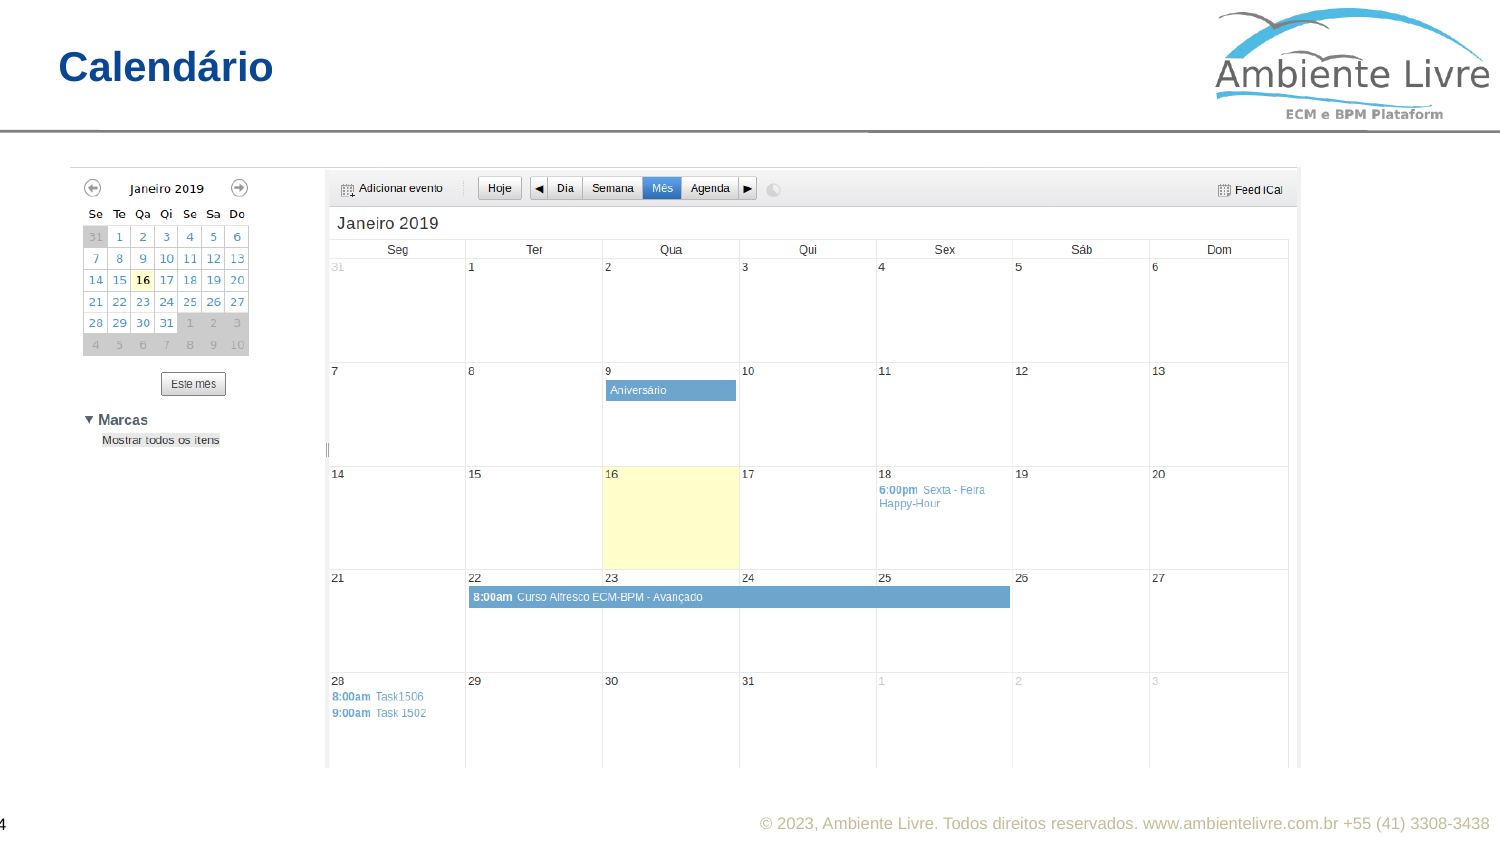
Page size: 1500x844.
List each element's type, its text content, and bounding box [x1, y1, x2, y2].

picture [1215, 8, 1489, 119]
title Calendário [43, 8, 1127, 129]
picture [70, 167, 1313, 768]
